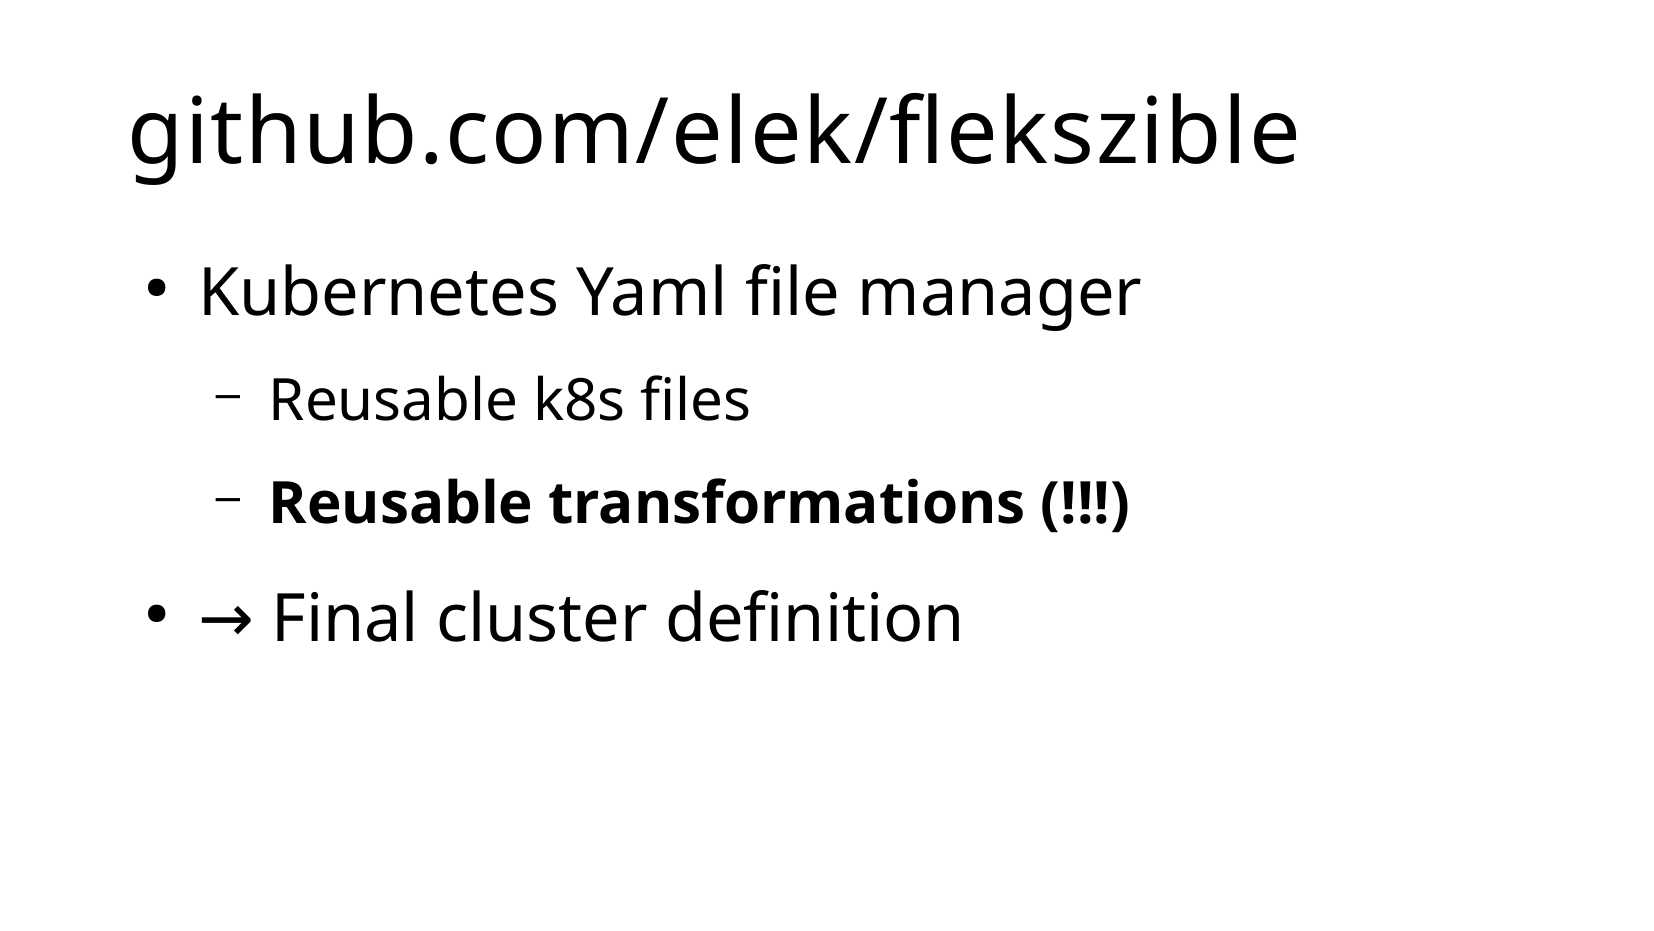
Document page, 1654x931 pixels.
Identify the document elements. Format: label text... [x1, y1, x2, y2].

list Kubernetes Yaml file manager Reusable k8s files Reusable transformations (!!!) → Final cluster definition [127, 244, 1527, 784]
title github.com/elek/flekszible [127, 69, 1654, 187]
